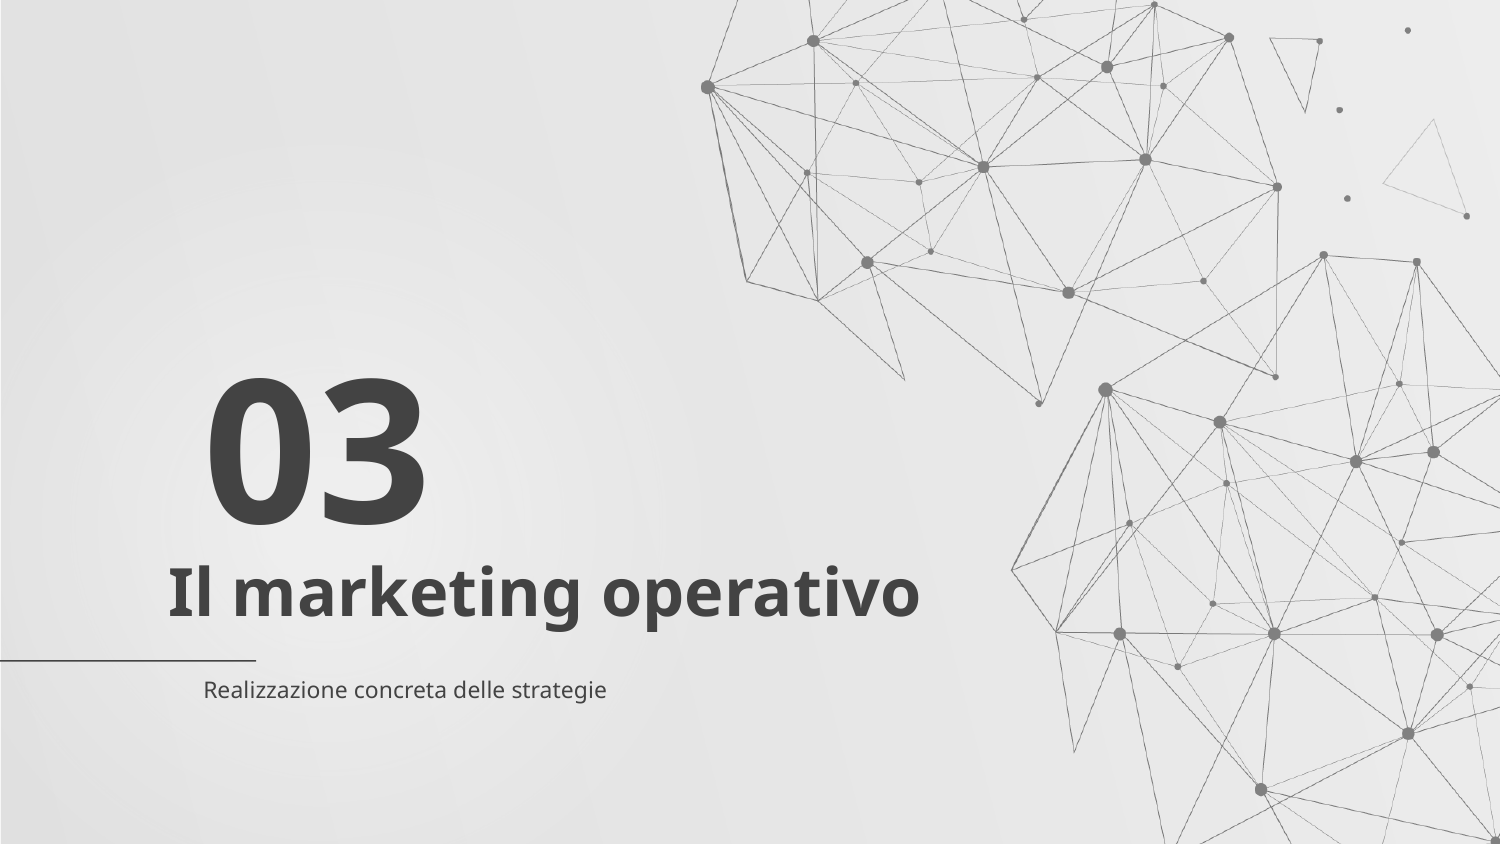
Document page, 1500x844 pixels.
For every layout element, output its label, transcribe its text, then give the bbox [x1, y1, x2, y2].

subtitle Realizzazione concreta delle strategie [188, 660, 934, 749]
title 03 [188, 381, 678, 505]
title Il marketing operativo [153, 505, 1218, 674]
picture [0, 0, 1500, 844]
